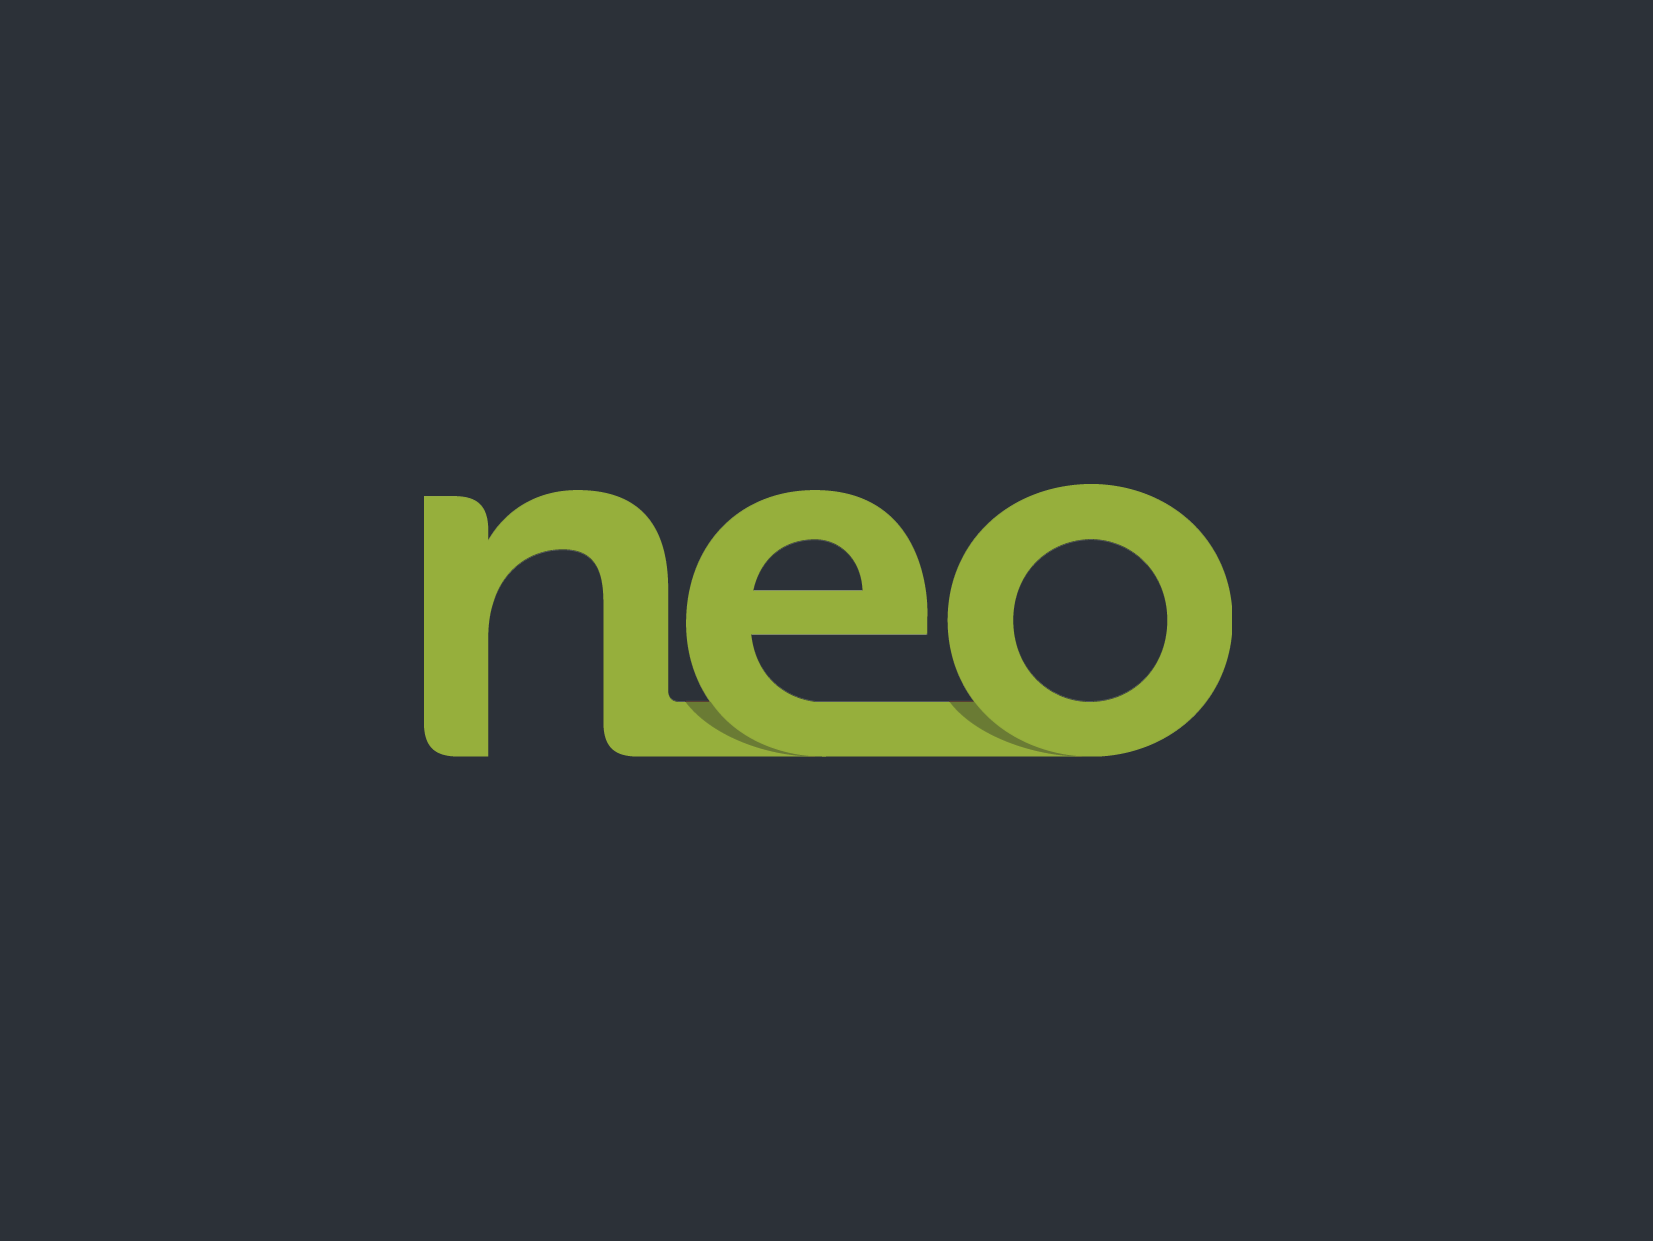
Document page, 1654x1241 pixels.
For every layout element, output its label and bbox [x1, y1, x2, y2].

picture [424, 484, 1232, 757]
